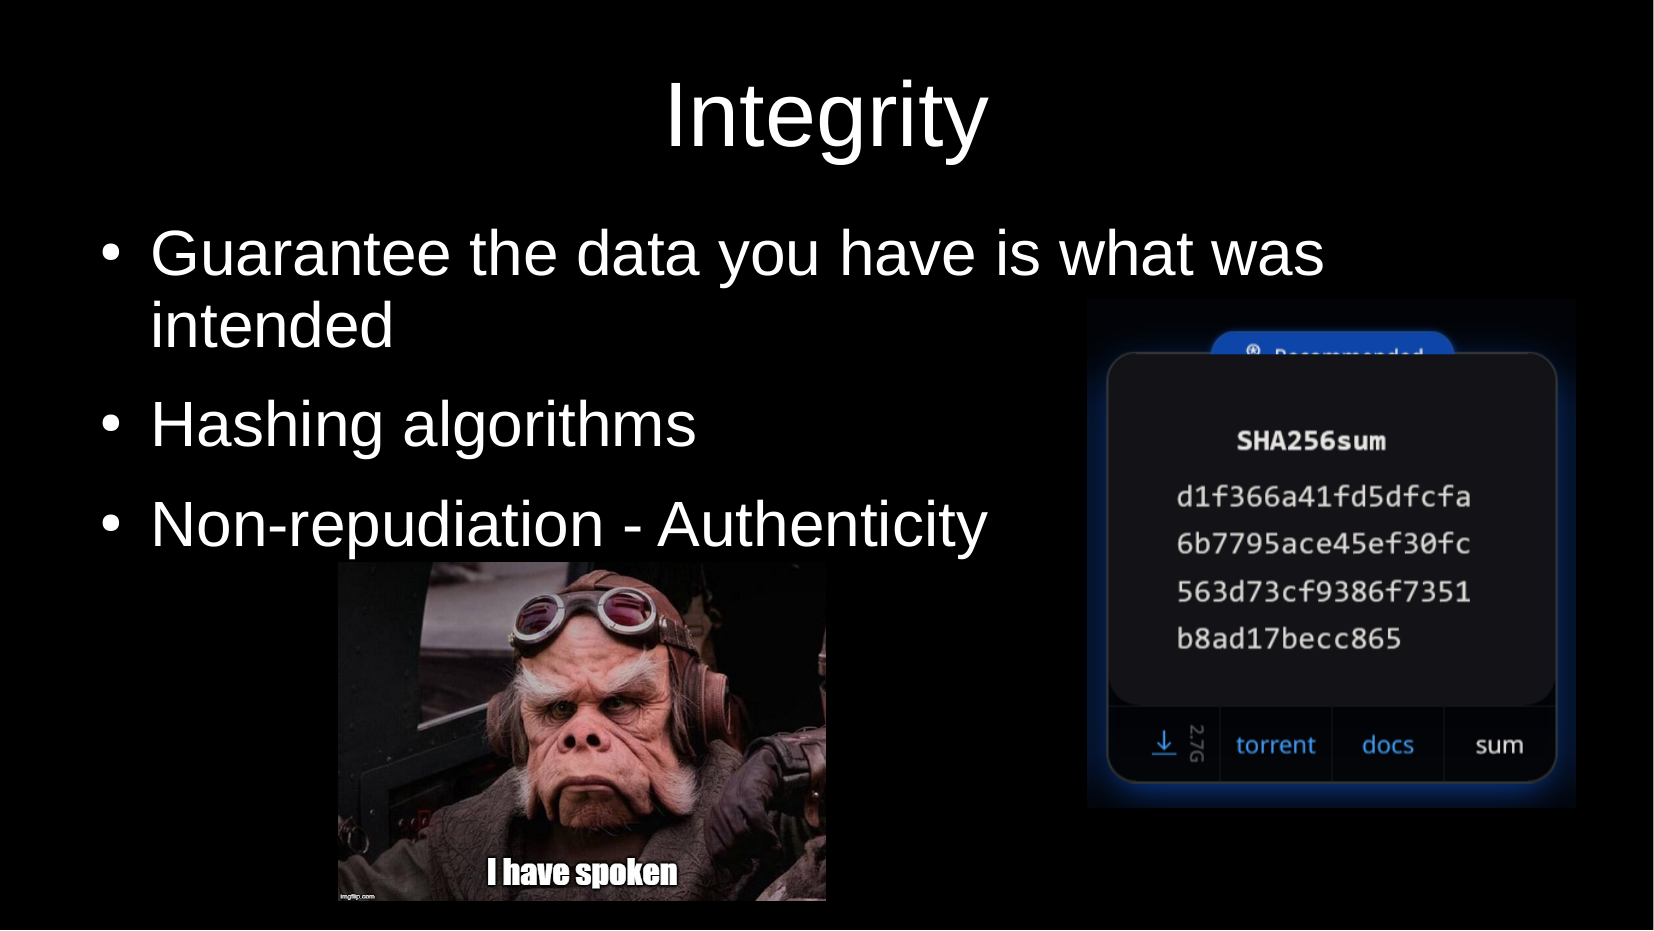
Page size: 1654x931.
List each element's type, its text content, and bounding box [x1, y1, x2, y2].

list Guarantee the data you have is what was intended Hashing algorithms Non-repudiation - Authenticity [82, 217, 1571, 563]
title Integrity [82, 37, 1571, 193]
picture [338, 562, 826, 901]
picture [1087, 299, 1576, 808]
